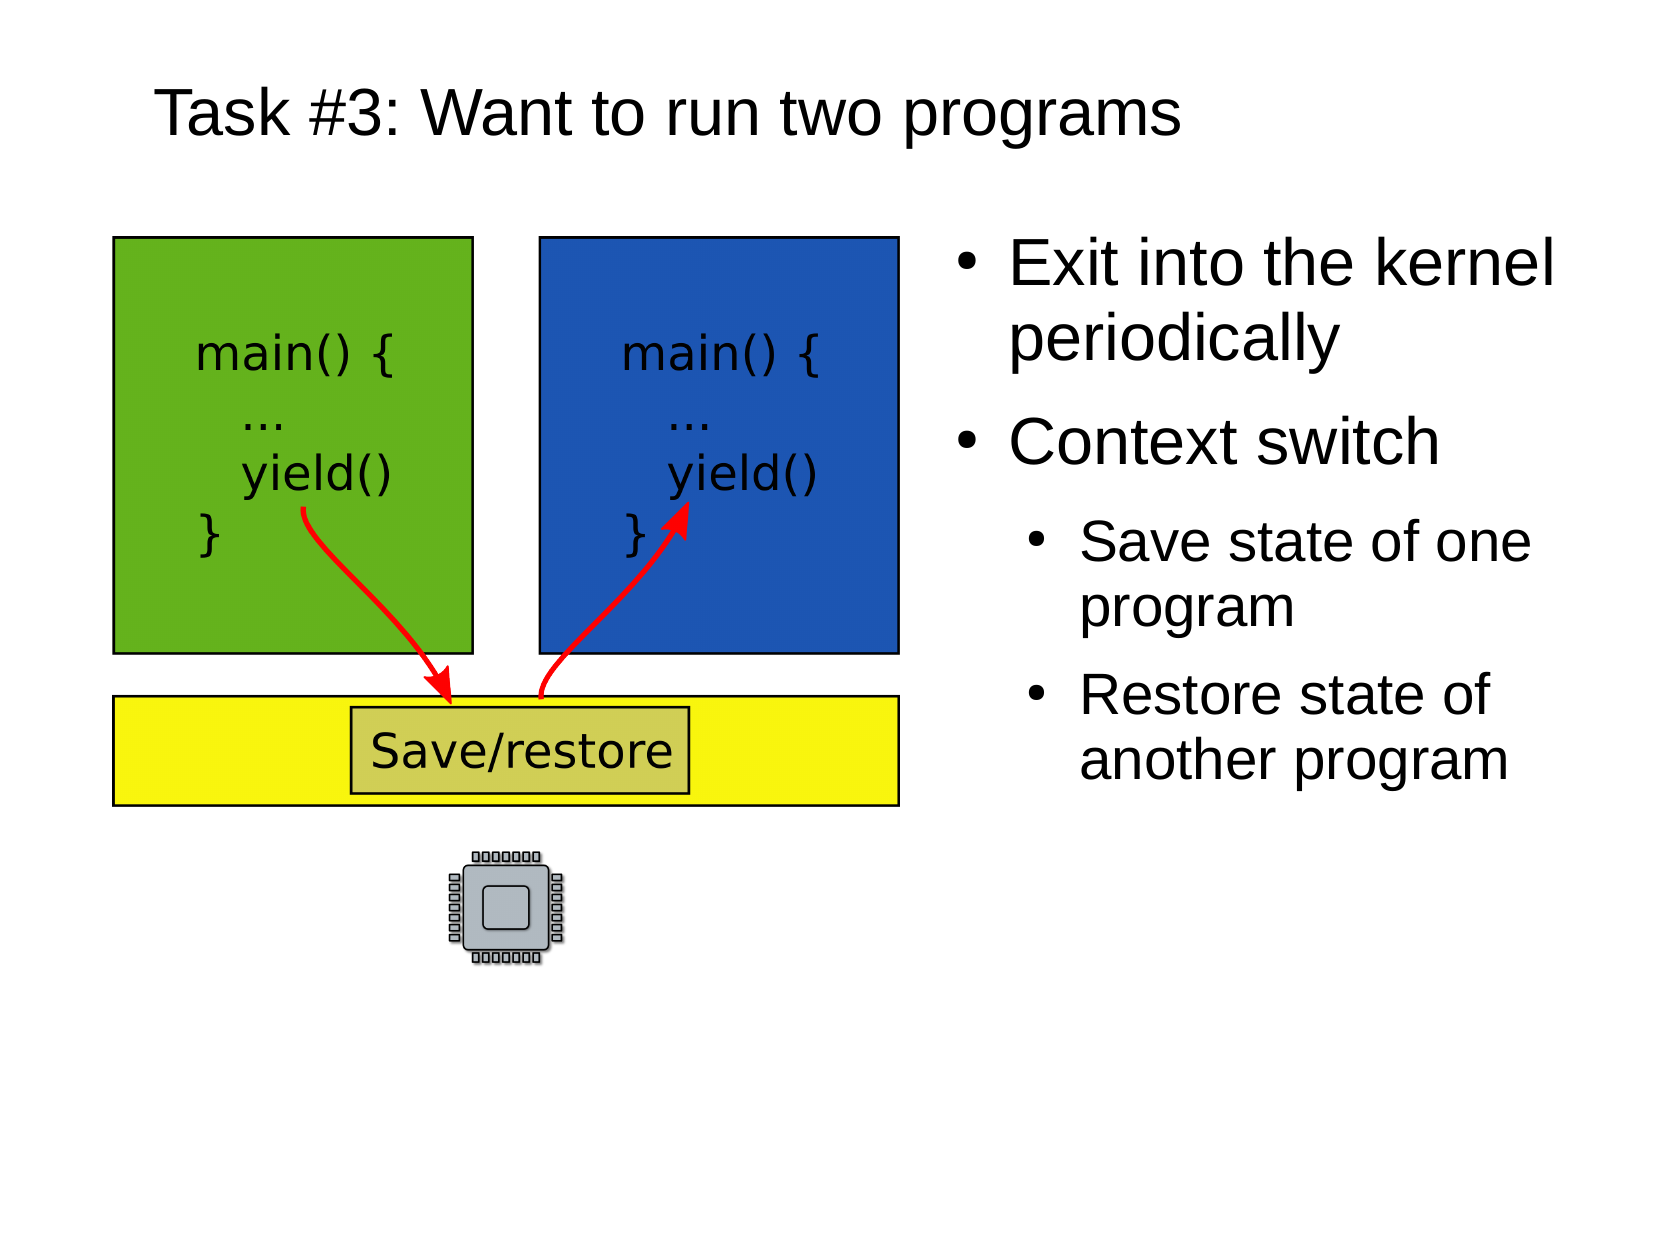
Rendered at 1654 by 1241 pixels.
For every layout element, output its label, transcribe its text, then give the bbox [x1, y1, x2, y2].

list Exit into the kernel periodically Context switch Save state of one program Restore state of another program [937, 225, 1613, 1160]
list Task #3: Want to run two programs [82, 75, 1576, 151]
picture [112, 236, 900, 976]
